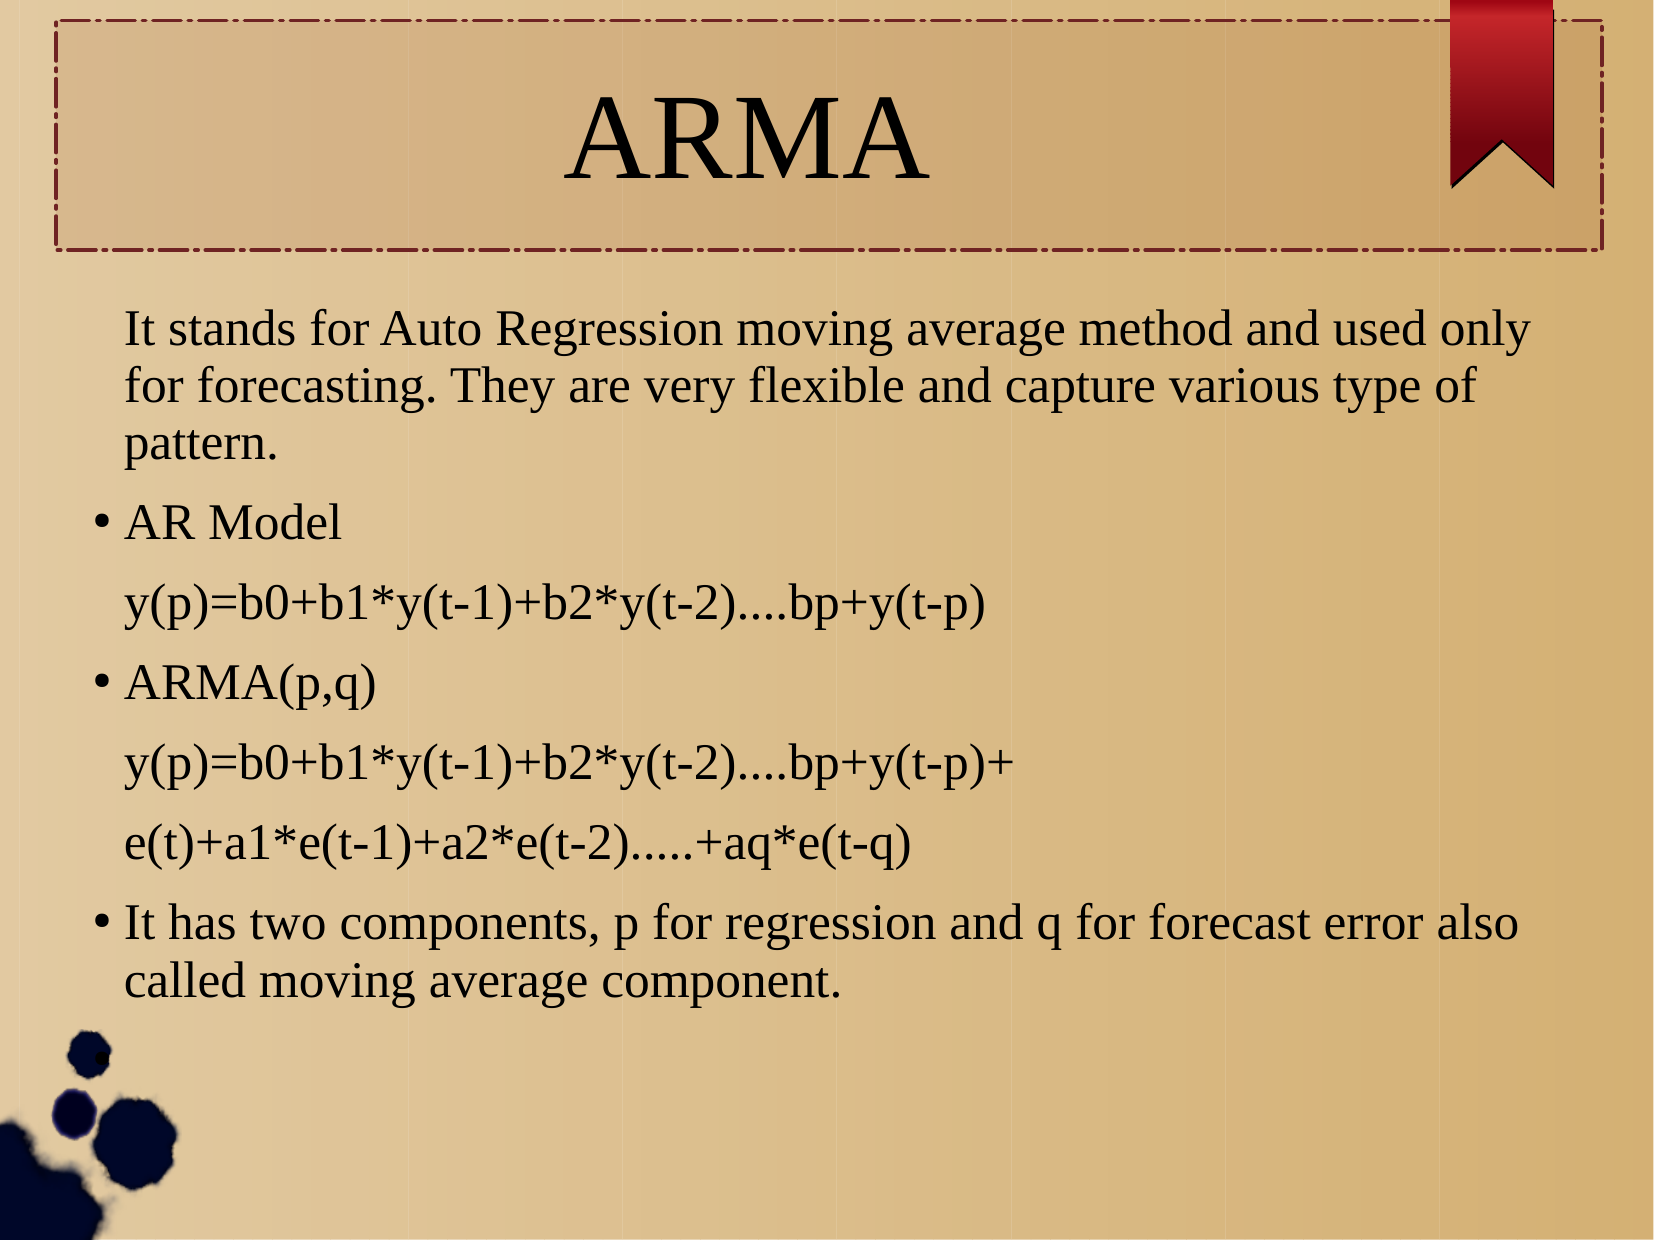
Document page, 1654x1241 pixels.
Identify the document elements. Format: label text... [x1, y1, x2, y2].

list It stands for Auto Regression moving average method and used only for forecasting. They are very flexible and capture various type of pattern. AR Model y(p)=b0+b1*y(t-1)+b2*y(t-2)....bp+y(t-p) ARMA(p,q) y(p)=b0+b1*y(t-1)+b2*y(t-2)....bp+y(t-p)+ e(t)+a1*e(t-1)+a2*e(t-2).....+aq*e(t-q) It has two components, p for regression and q for forecast error also called moving average component. [82, 299, 1571, 1019]
title ARMA [82, 47, 1412, 229]
